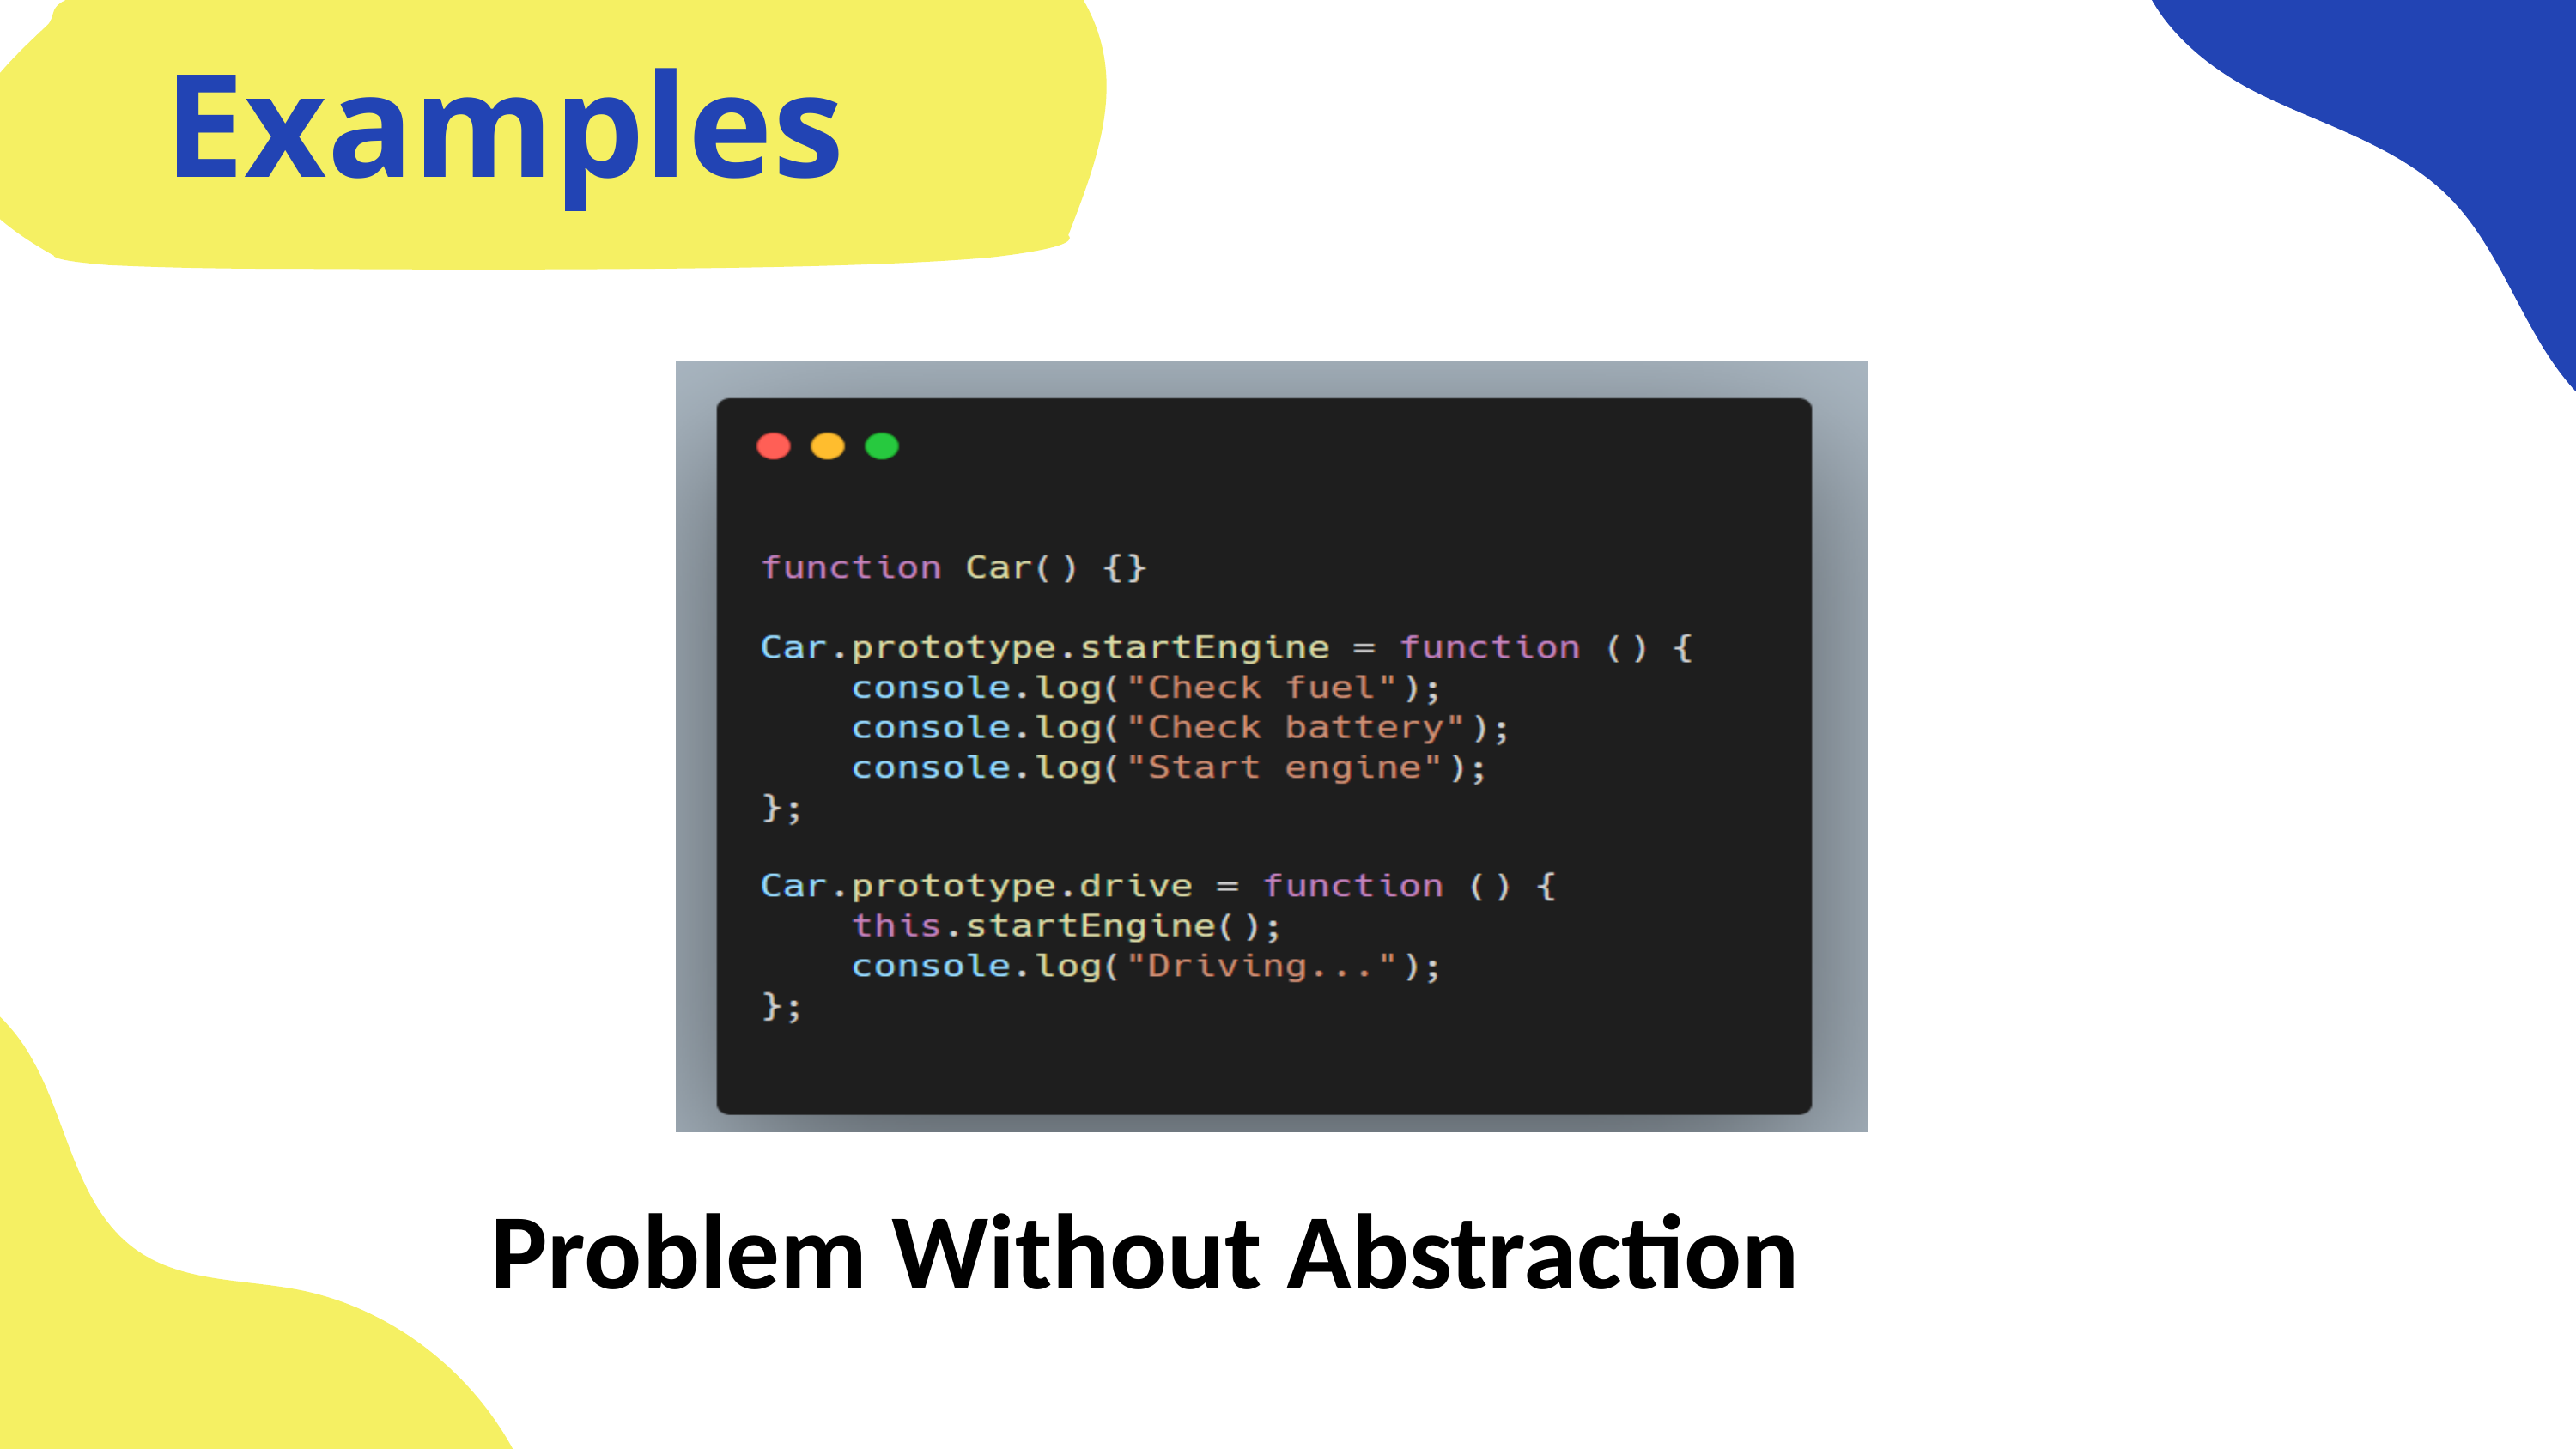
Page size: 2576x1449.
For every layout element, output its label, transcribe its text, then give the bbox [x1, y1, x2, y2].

text_box Examples [0, 5, 1048, 196]
text_box [0, 914, 545, 1449]
text_box [0, 0, 1186, 274]
text_box Problem Without Abstraction [429, 1175, 2384, 1319]
picture [676, 361, 1868, 1132]
text_box [2140, 0, 2576, 495]
